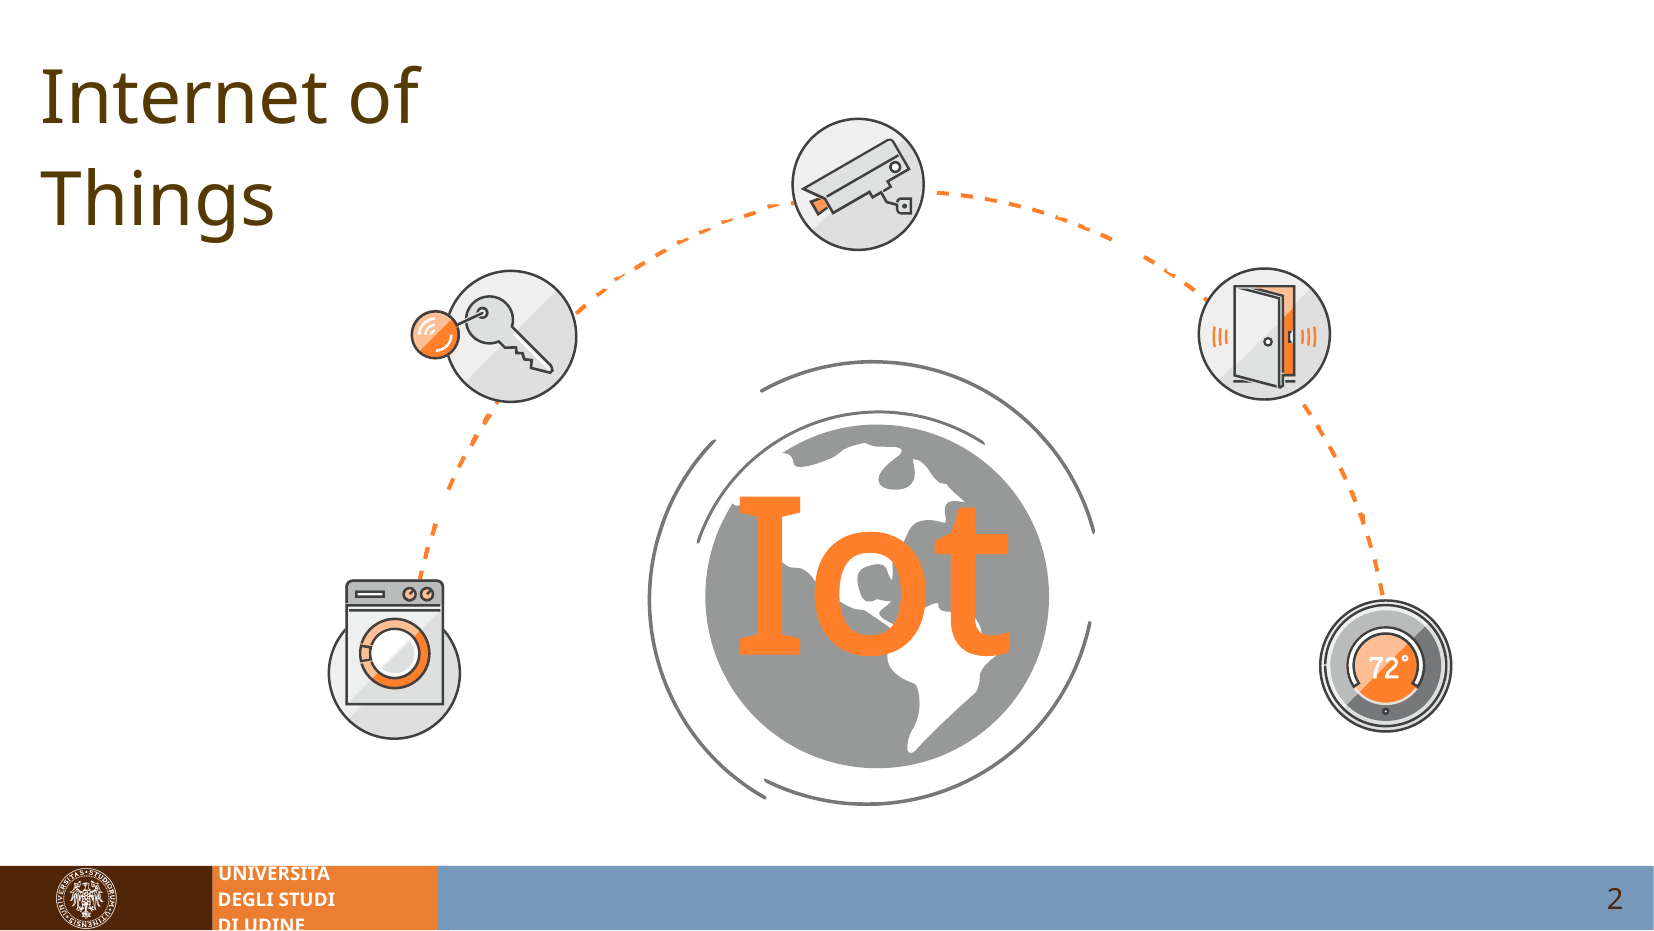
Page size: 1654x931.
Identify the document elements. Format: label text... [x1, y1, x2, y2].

picture [313, 106, 1465, 834]
picture [53, 865, 119, 931]
text_box Internet of Things [26, 35, 638, 135]
